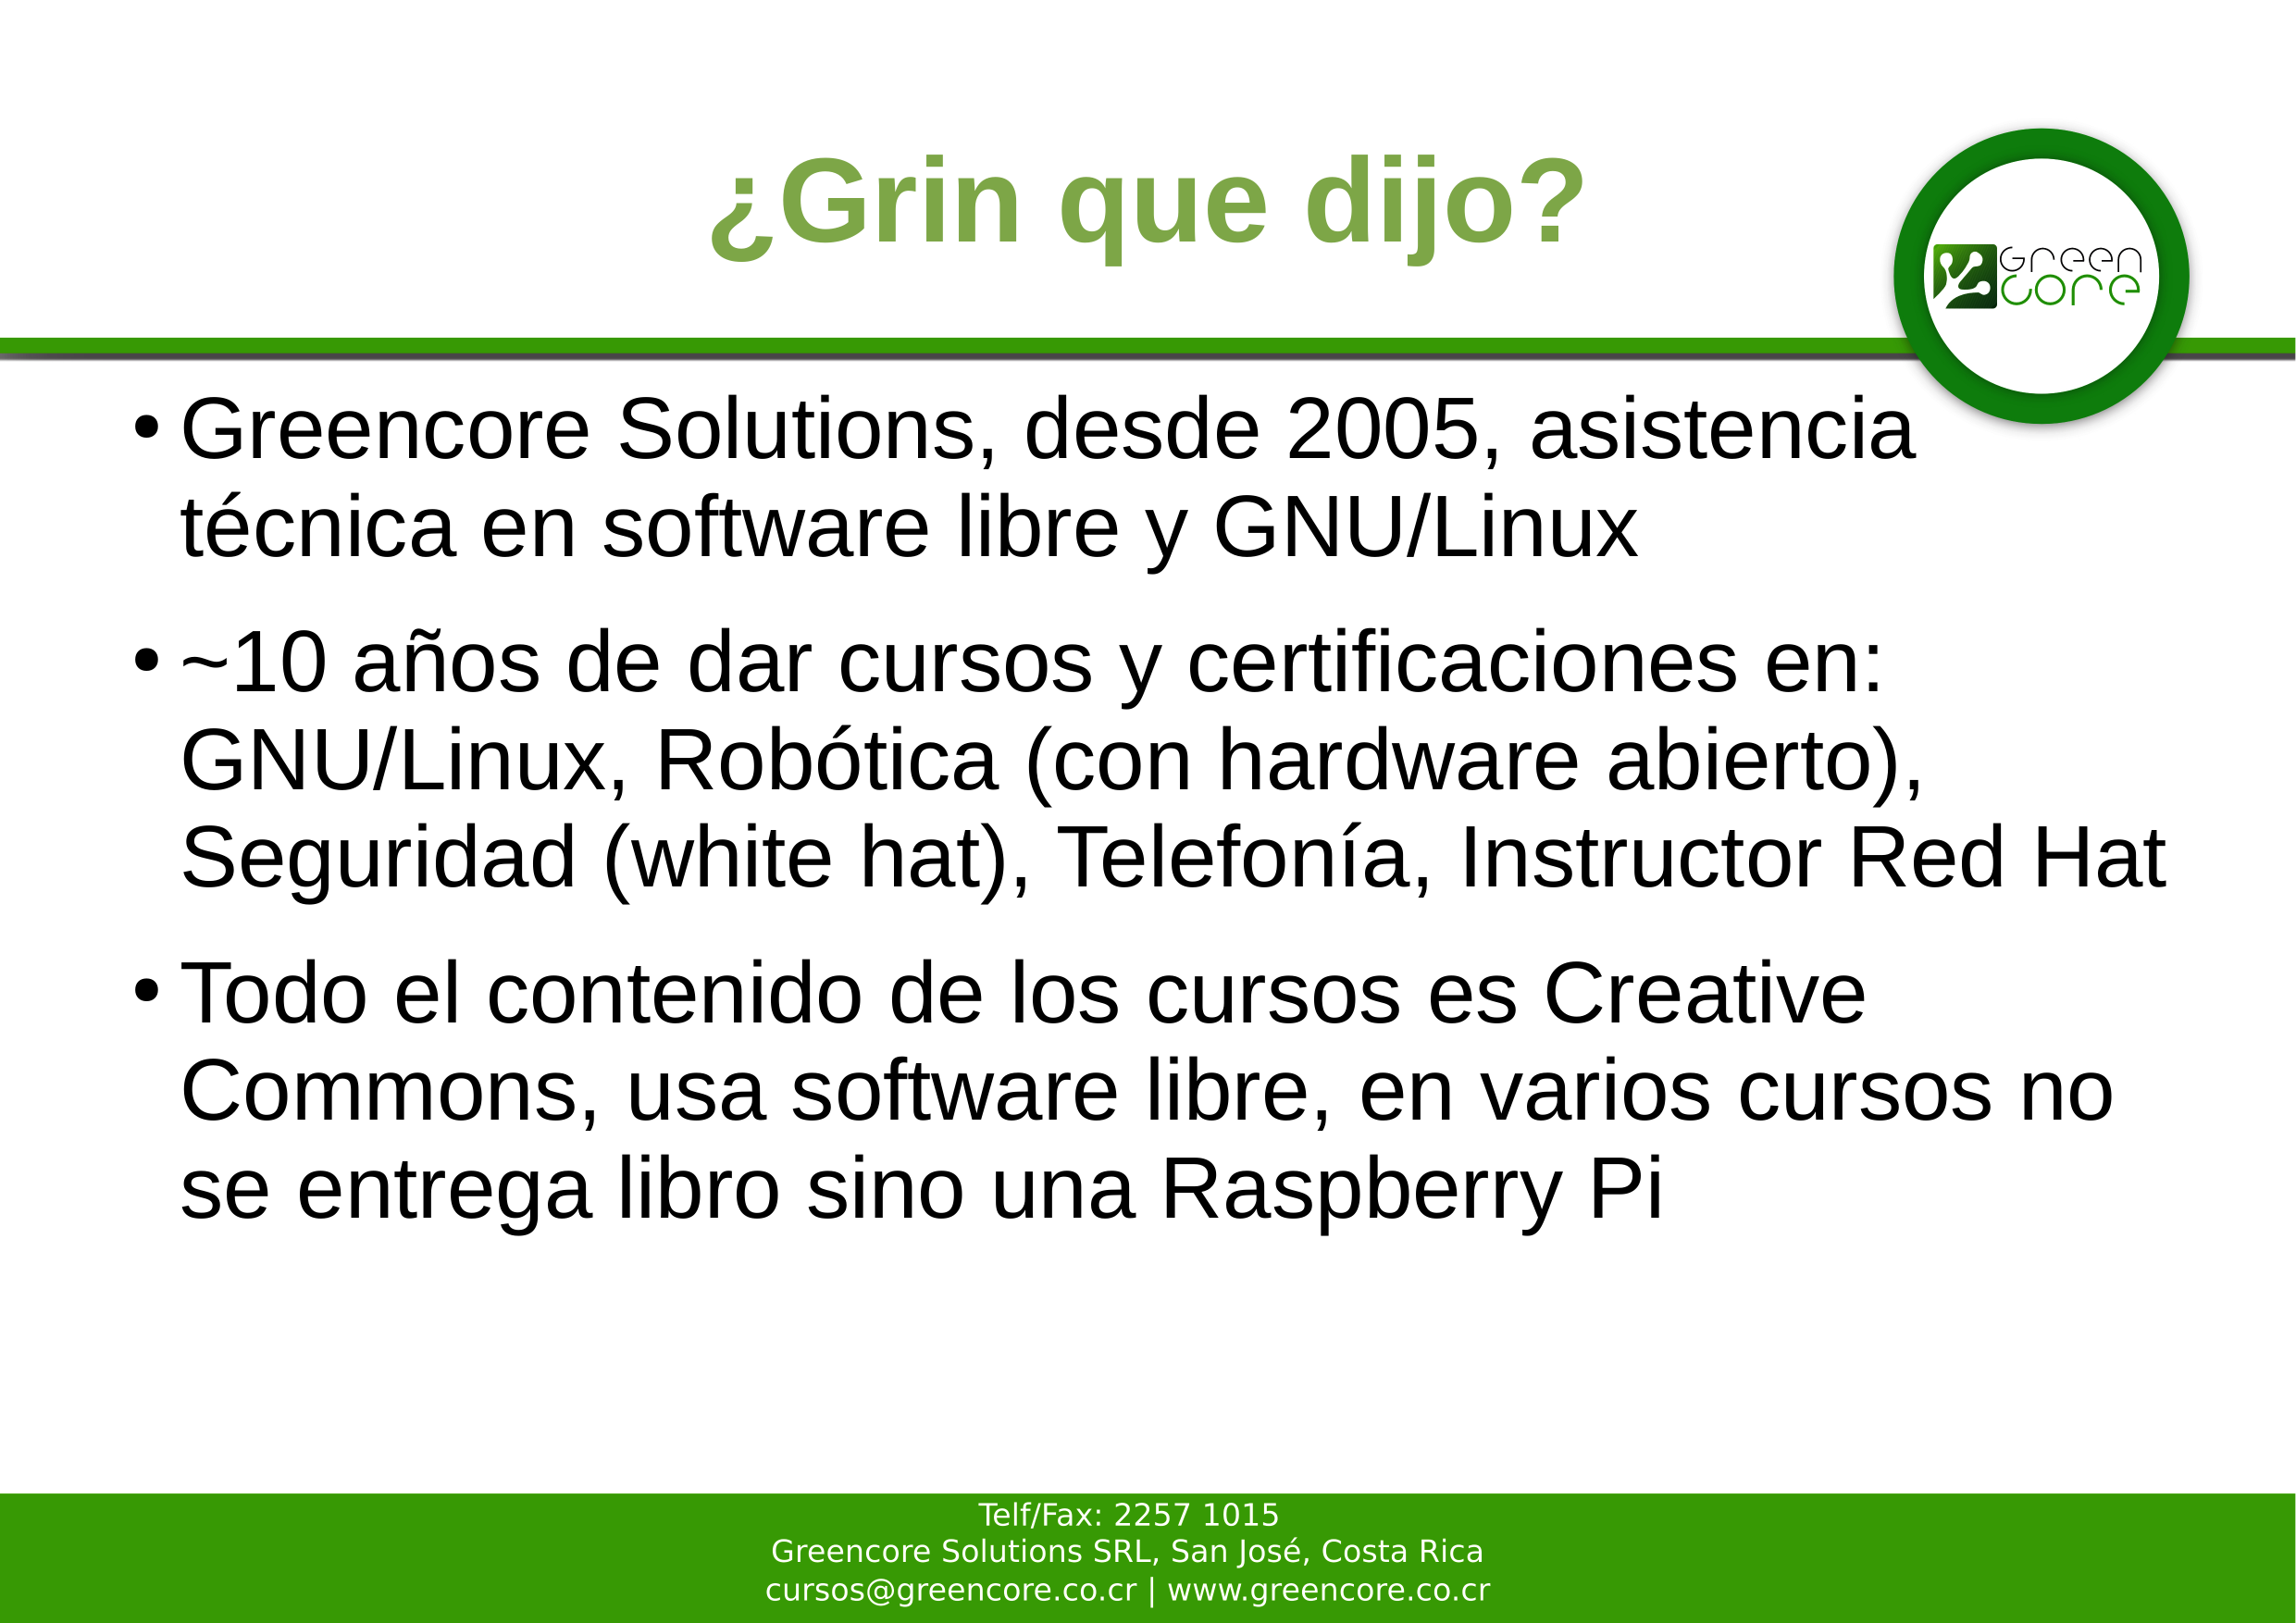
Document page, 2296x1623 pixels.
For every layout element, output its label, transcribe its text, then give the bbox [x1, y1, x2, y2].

picture [0, 0, 2296, 1623]
title ¿Grin que dijo? [115, 64, 2181, 336]
list Greencore Solutions, desde 2005, asistencia técnica en software libre y GNU/Linux ~10 años de dar cursos y certificaciones en: GNU/Linux, Robótica (con hardware abierto), Seguridad (white hat), Telefonía, Instructor Red Hat Todo el contenido de los cursos es Creative Commons, usa software libre, en varios cursos no se entrega libro sino una Raspberry Pi [115, 379, 2181, 1489]
